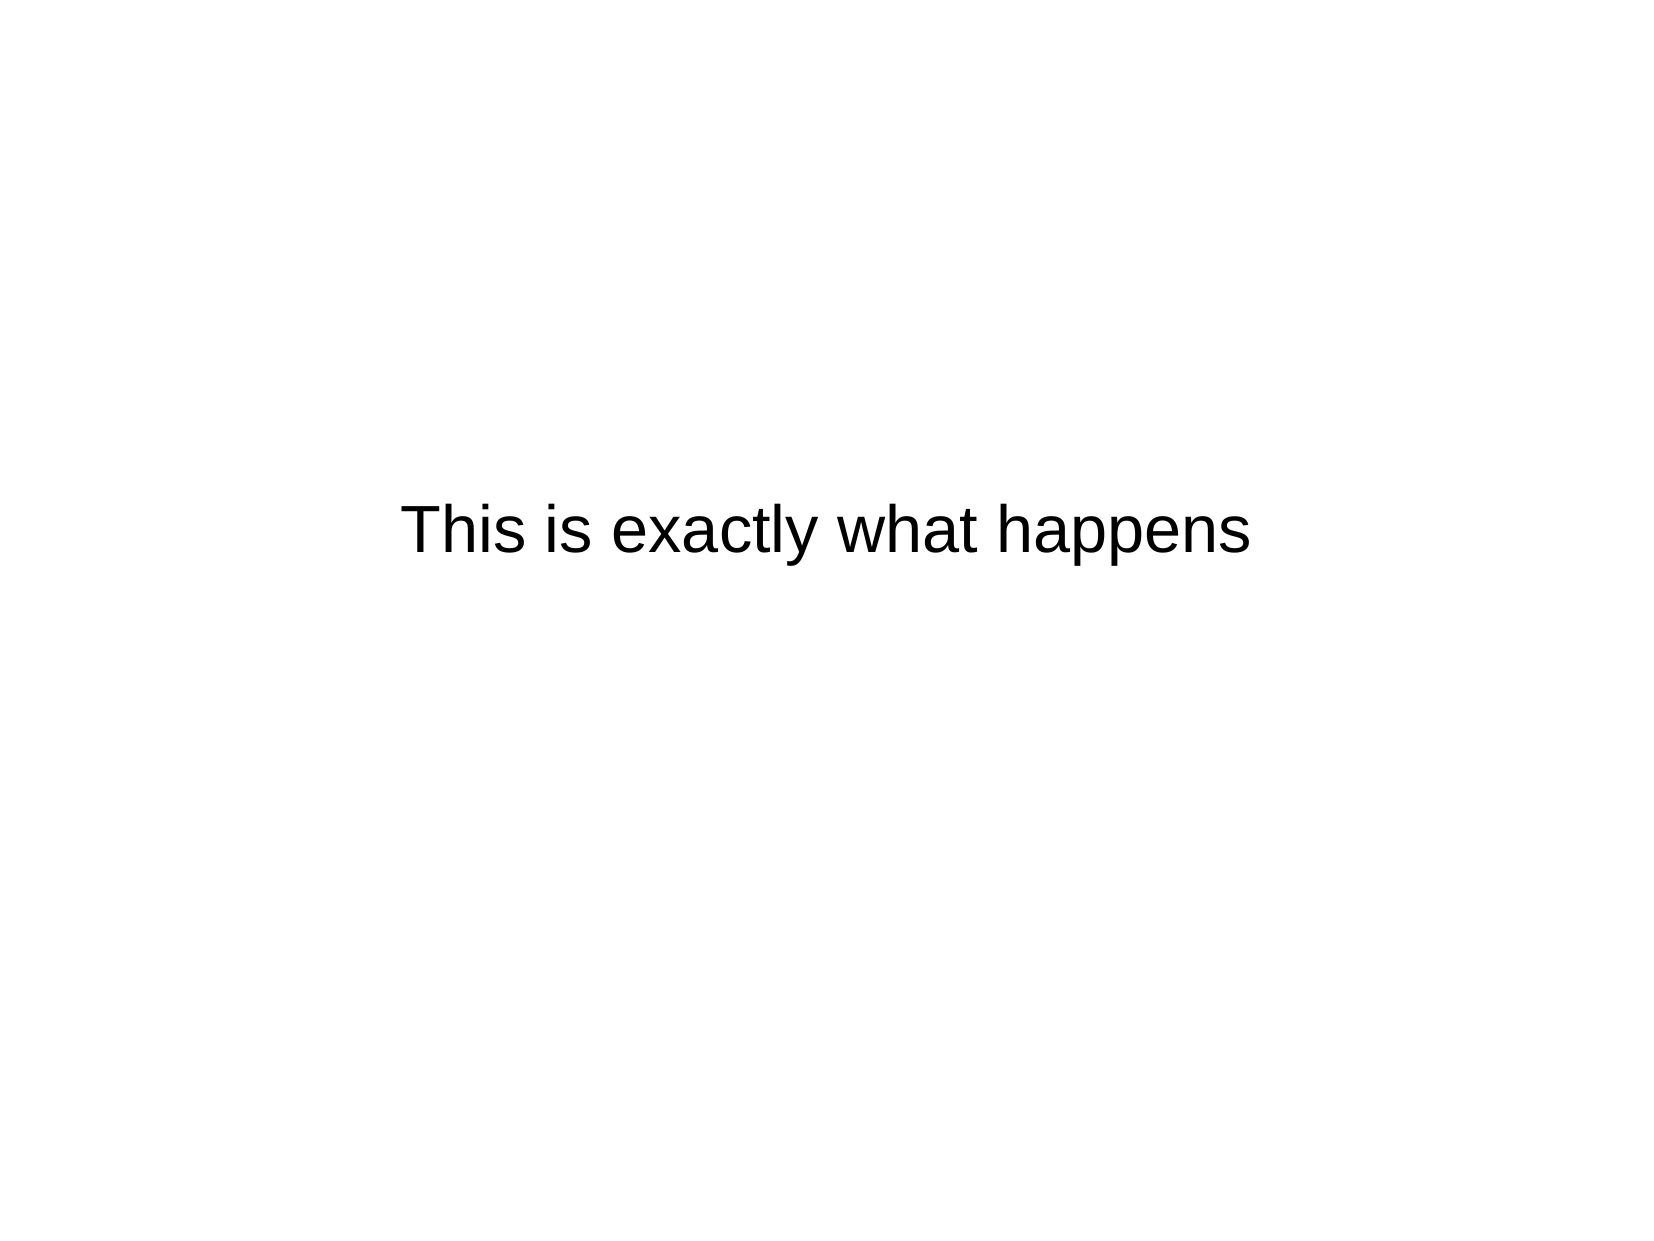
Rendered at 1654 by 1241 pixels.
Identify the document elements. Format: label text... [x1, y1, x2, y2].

subtitle This is exactly what happens [82, 49, 1571, 1010]
